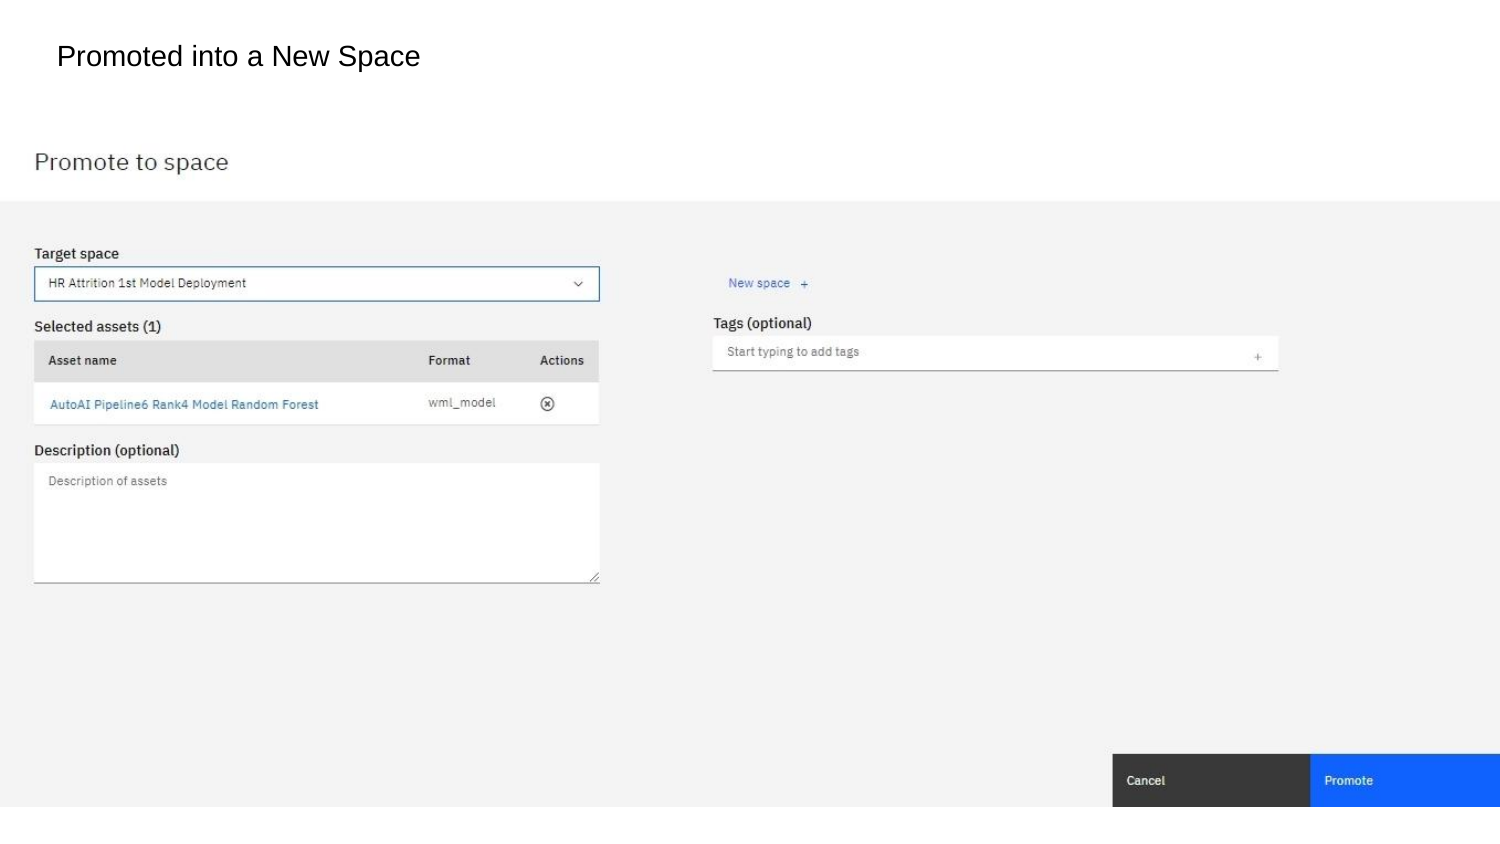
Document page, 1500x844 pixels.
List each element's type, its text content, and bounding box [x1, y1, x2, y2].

picture [0, 127, 1500, 807]
title Promoted into a New Space [41, 22, 1440, 127]
